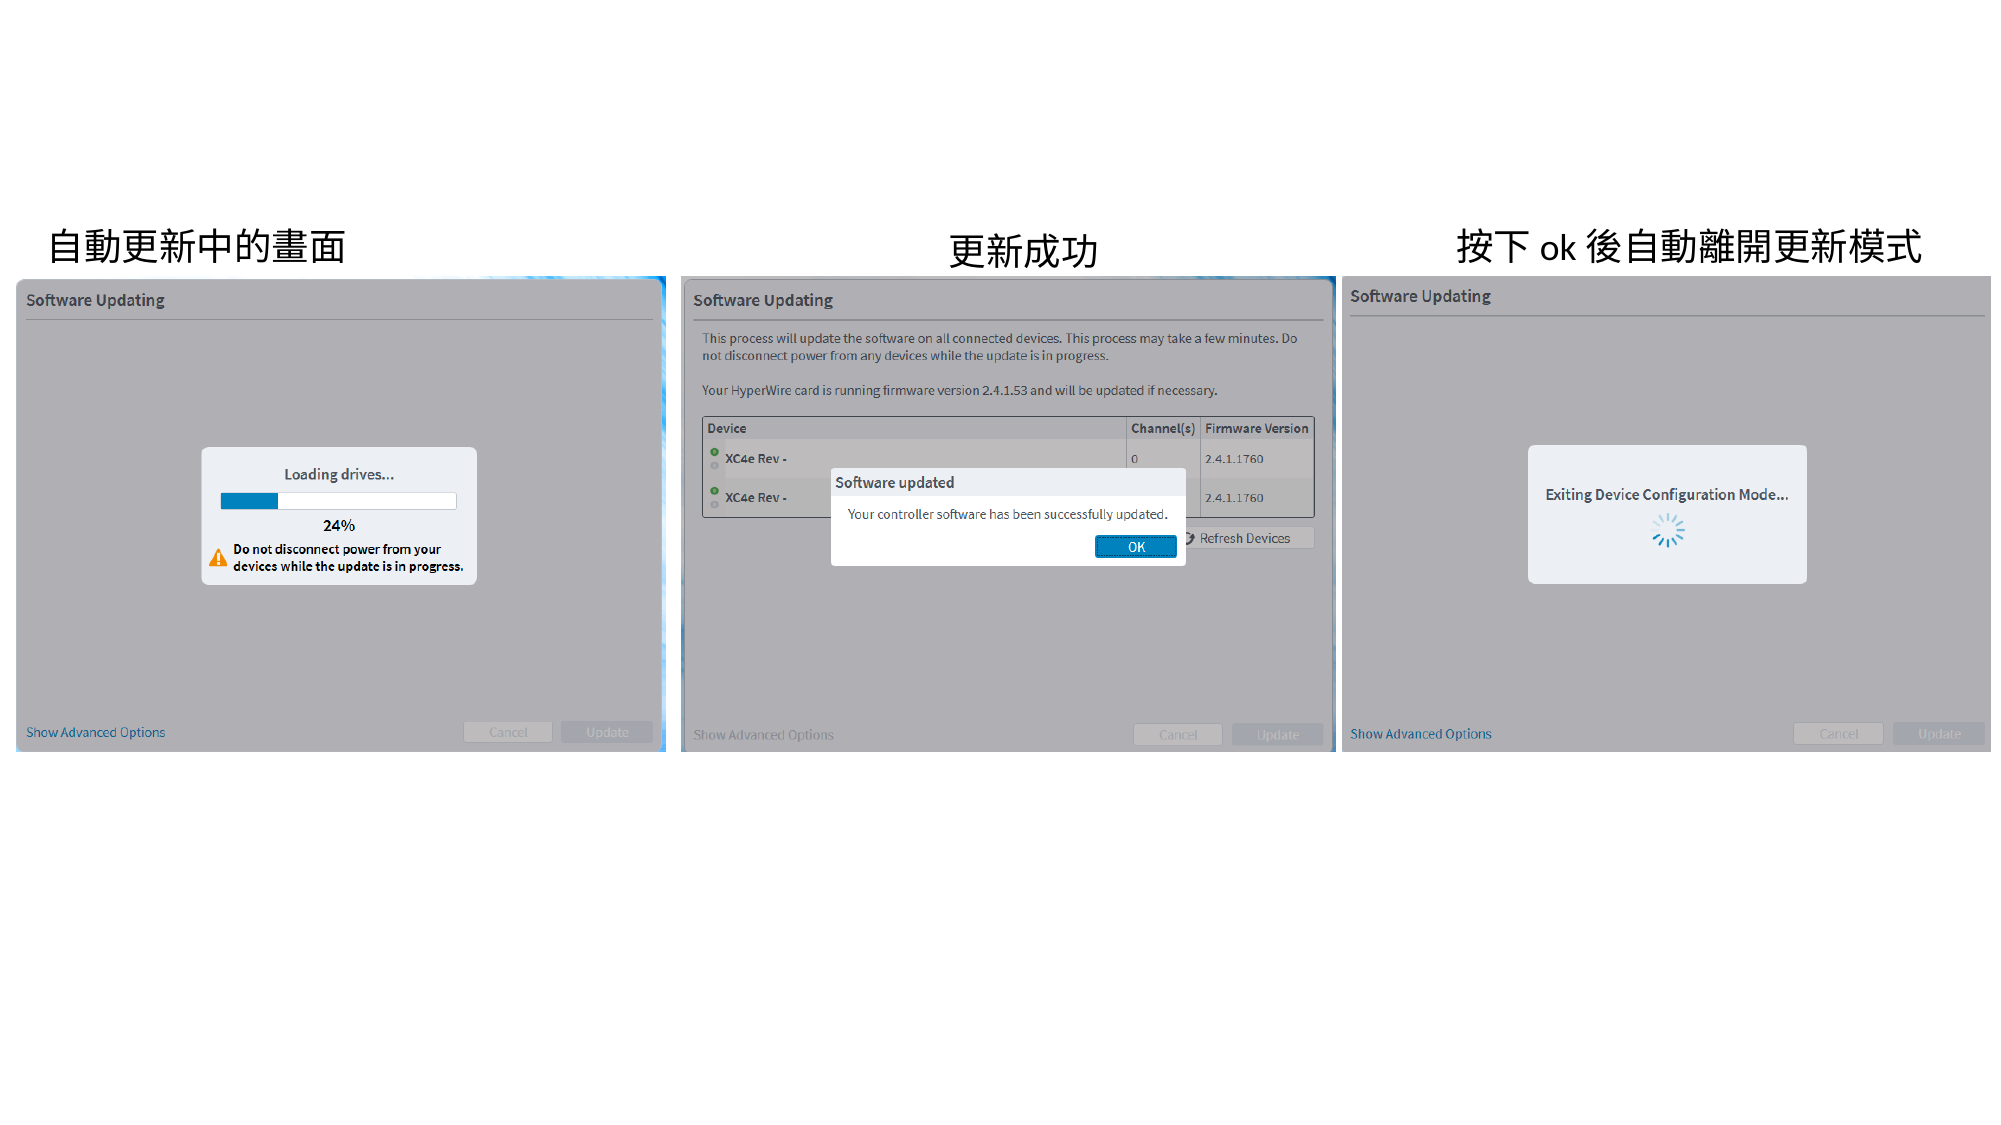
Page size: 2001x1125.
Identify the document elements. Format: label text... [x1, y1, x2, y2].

text_box 更新成功 [933, 220, 1441, 281]
picture [1342, 276, 1991, 752]
picture [16, 276, 666, 752]
text_box 按下ok後自動離開更新模式 [1441, 215, 2000, 276]
text_box 自動更新中的畫面 [32, 215, 1032, 276]
picture [681, 276, 1336, 752]
